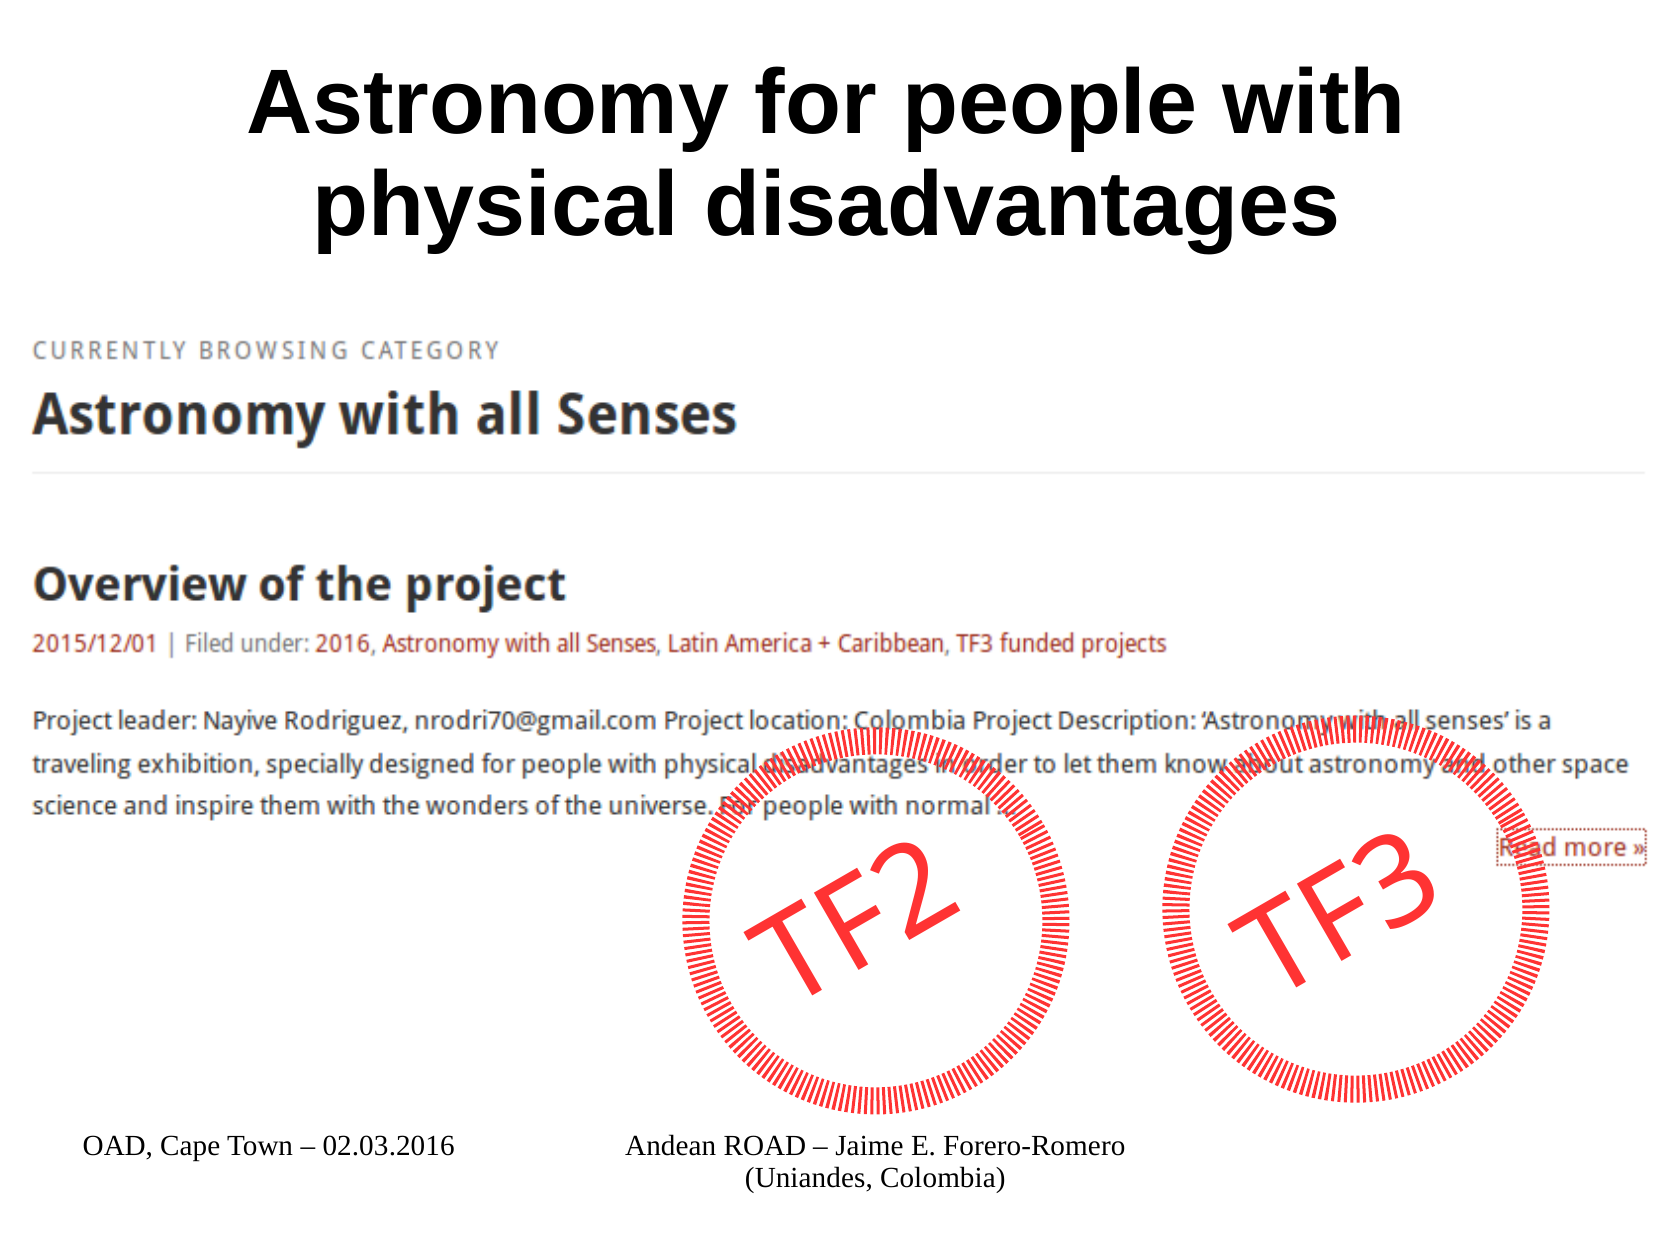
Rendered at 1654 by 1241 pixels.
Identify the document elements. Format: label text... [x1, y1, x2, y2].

picture [15, 306, 1654, 901]
title Astronomy for people with physical disadvantages [82, 49, 1571, 257]
text_box TF3 [1188, 743, 1533, 1053]
text_box TF2 [704, 746, 1059, 1062]
